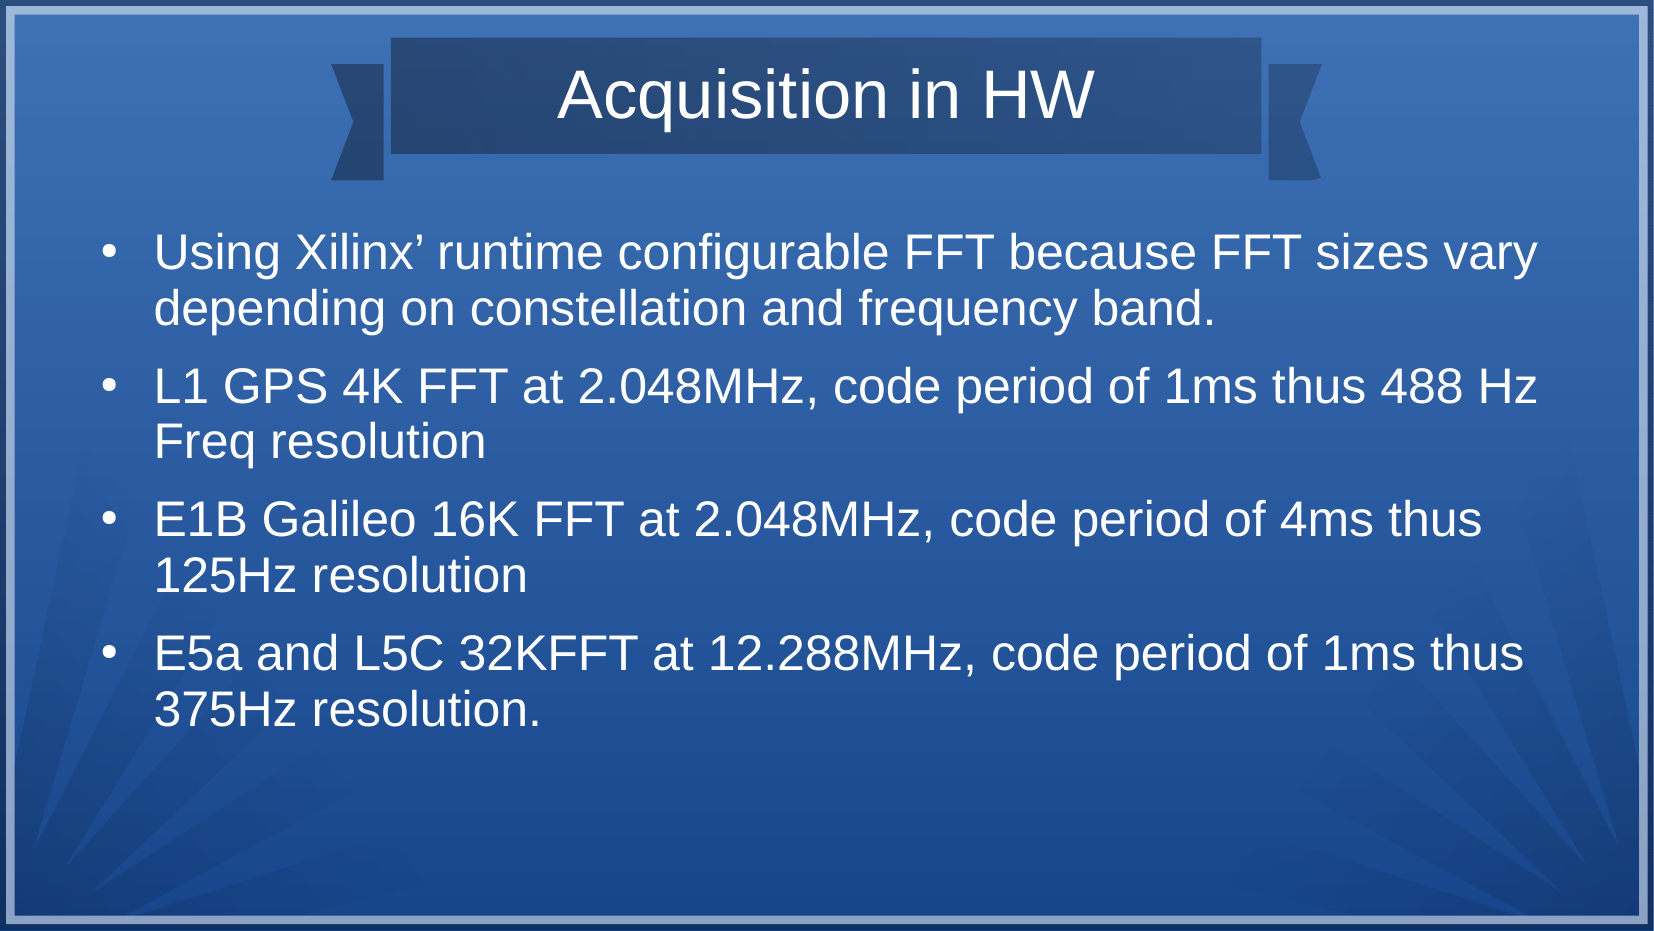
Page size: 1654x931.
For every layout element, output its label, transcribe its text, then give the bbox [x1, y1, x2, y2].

title Acquisition in HW [389, 35, 1264, 154]
list Using Xilinx’ runtime configurable FFT because FFT sizes vary depending on constellation and frequency band. L1 GPS 4K FFT at 2.048MHz, code period of 1ms thus 488 Hz Freq resolution E1B Galileo 16K FFT at 2.048MHz, code period of 4ms thus 125Hz resolution E5a and L5C 32KFFT at 12.288MHz, code period of 1ms thus 375Hz resolution. [82, 224, 1571, 848]
